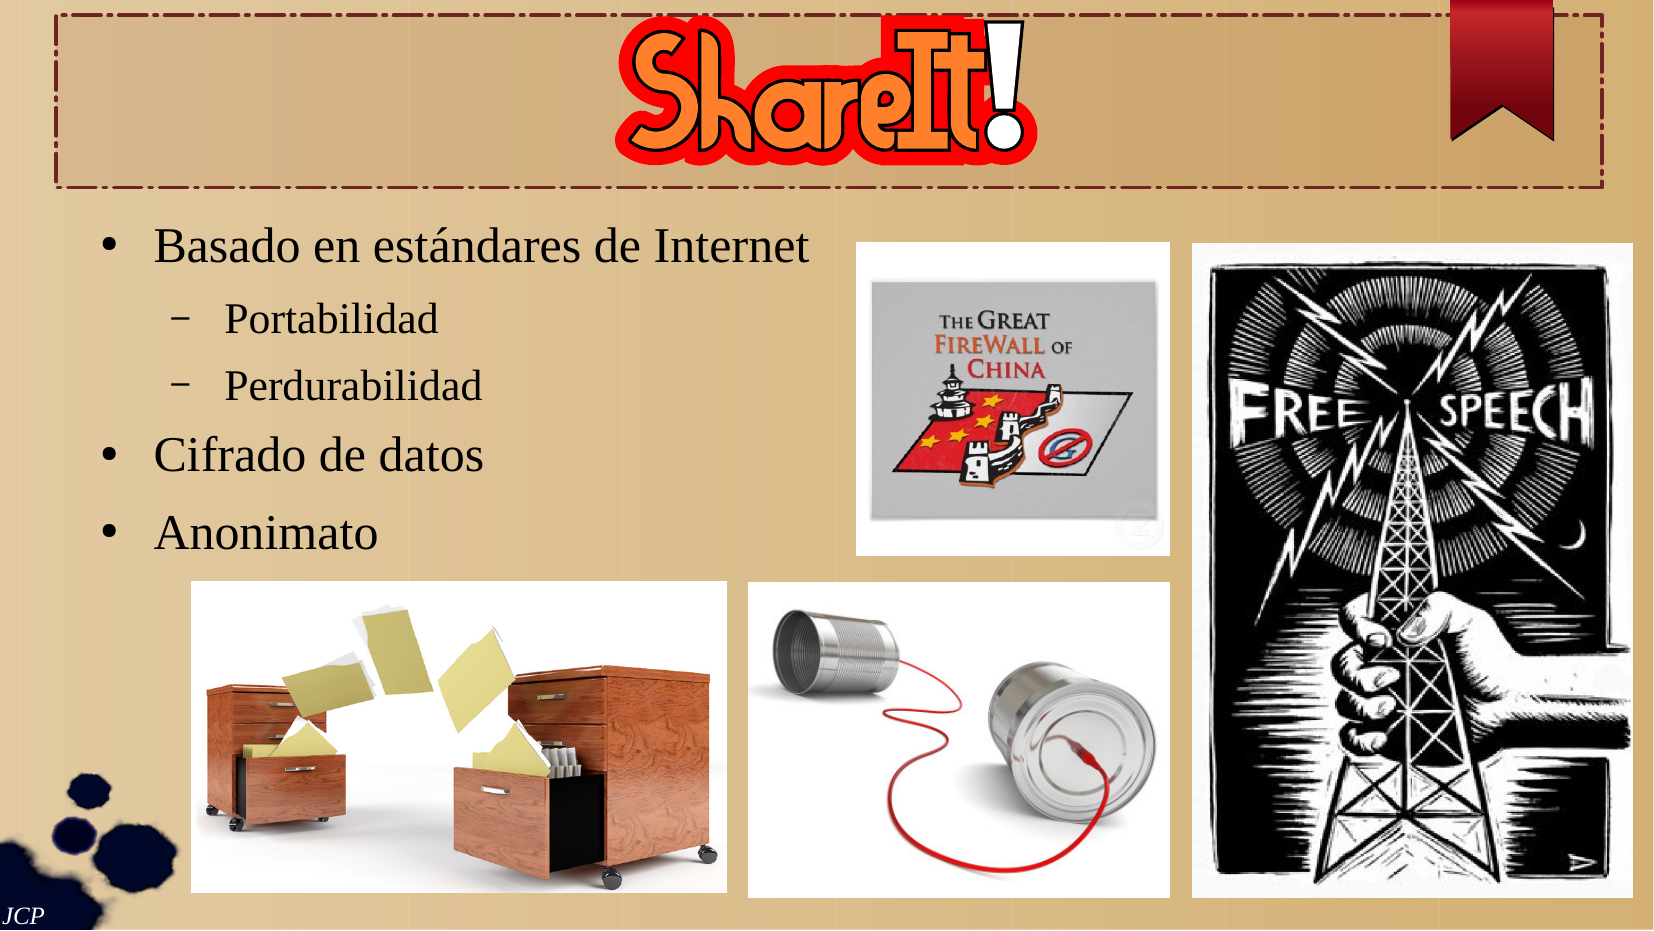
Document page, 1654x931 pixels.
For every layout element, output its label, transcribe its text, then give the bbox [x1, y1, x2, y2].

picture [191, 581, 727, 893]
picture [1192, 243, 1633, 898]
list Basado en estándares de Internet Portabilidad Perdurabilidad Cifrado de datos Anonimato [82, 217, 1538, 758]
picture [748, 582, 1170, 898]
picture [856, 242, 1170, 556]
title JCP [0, 902, 48, 931]
picture [615, 15, 1038, 166]
